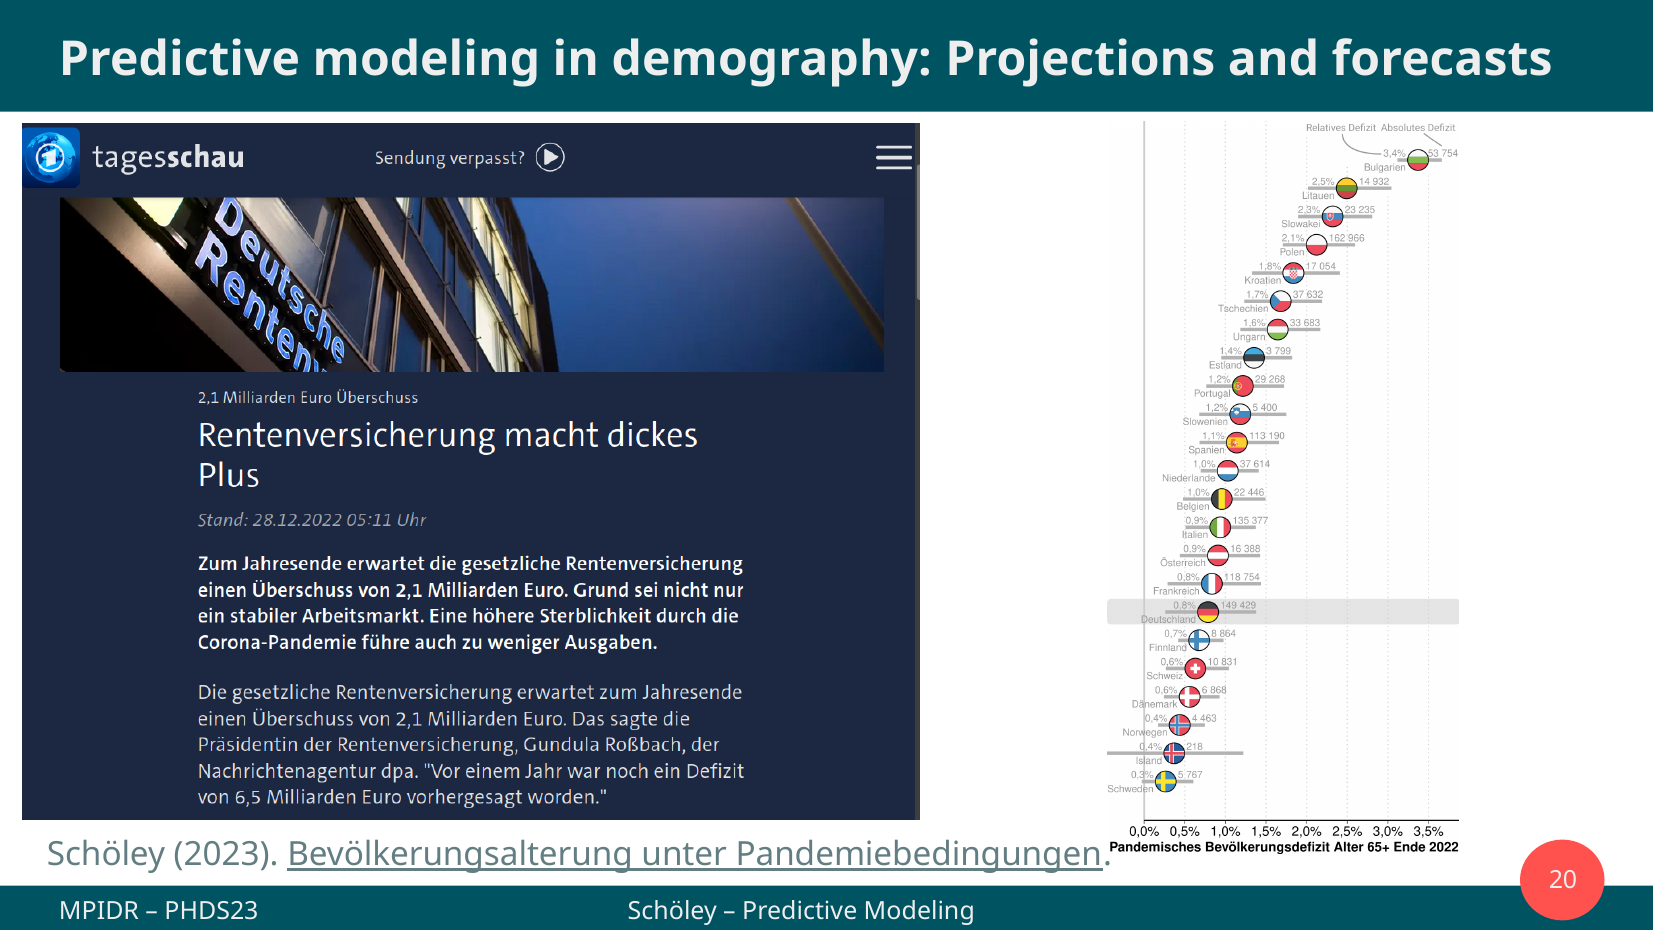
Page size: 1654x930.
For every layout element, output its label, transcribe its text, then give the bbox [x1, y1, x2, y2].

picture [22, 123, 920, 820]
title Predictive modeling in demography: Projections and forecasts [58, 0, 1594, 117]
text_box Schöley (2023). Bevölkerungsalterung unter Pandemiebedingungen. [32, 822, 1288, 877]
picture [1107, 121, 1459, 854]
